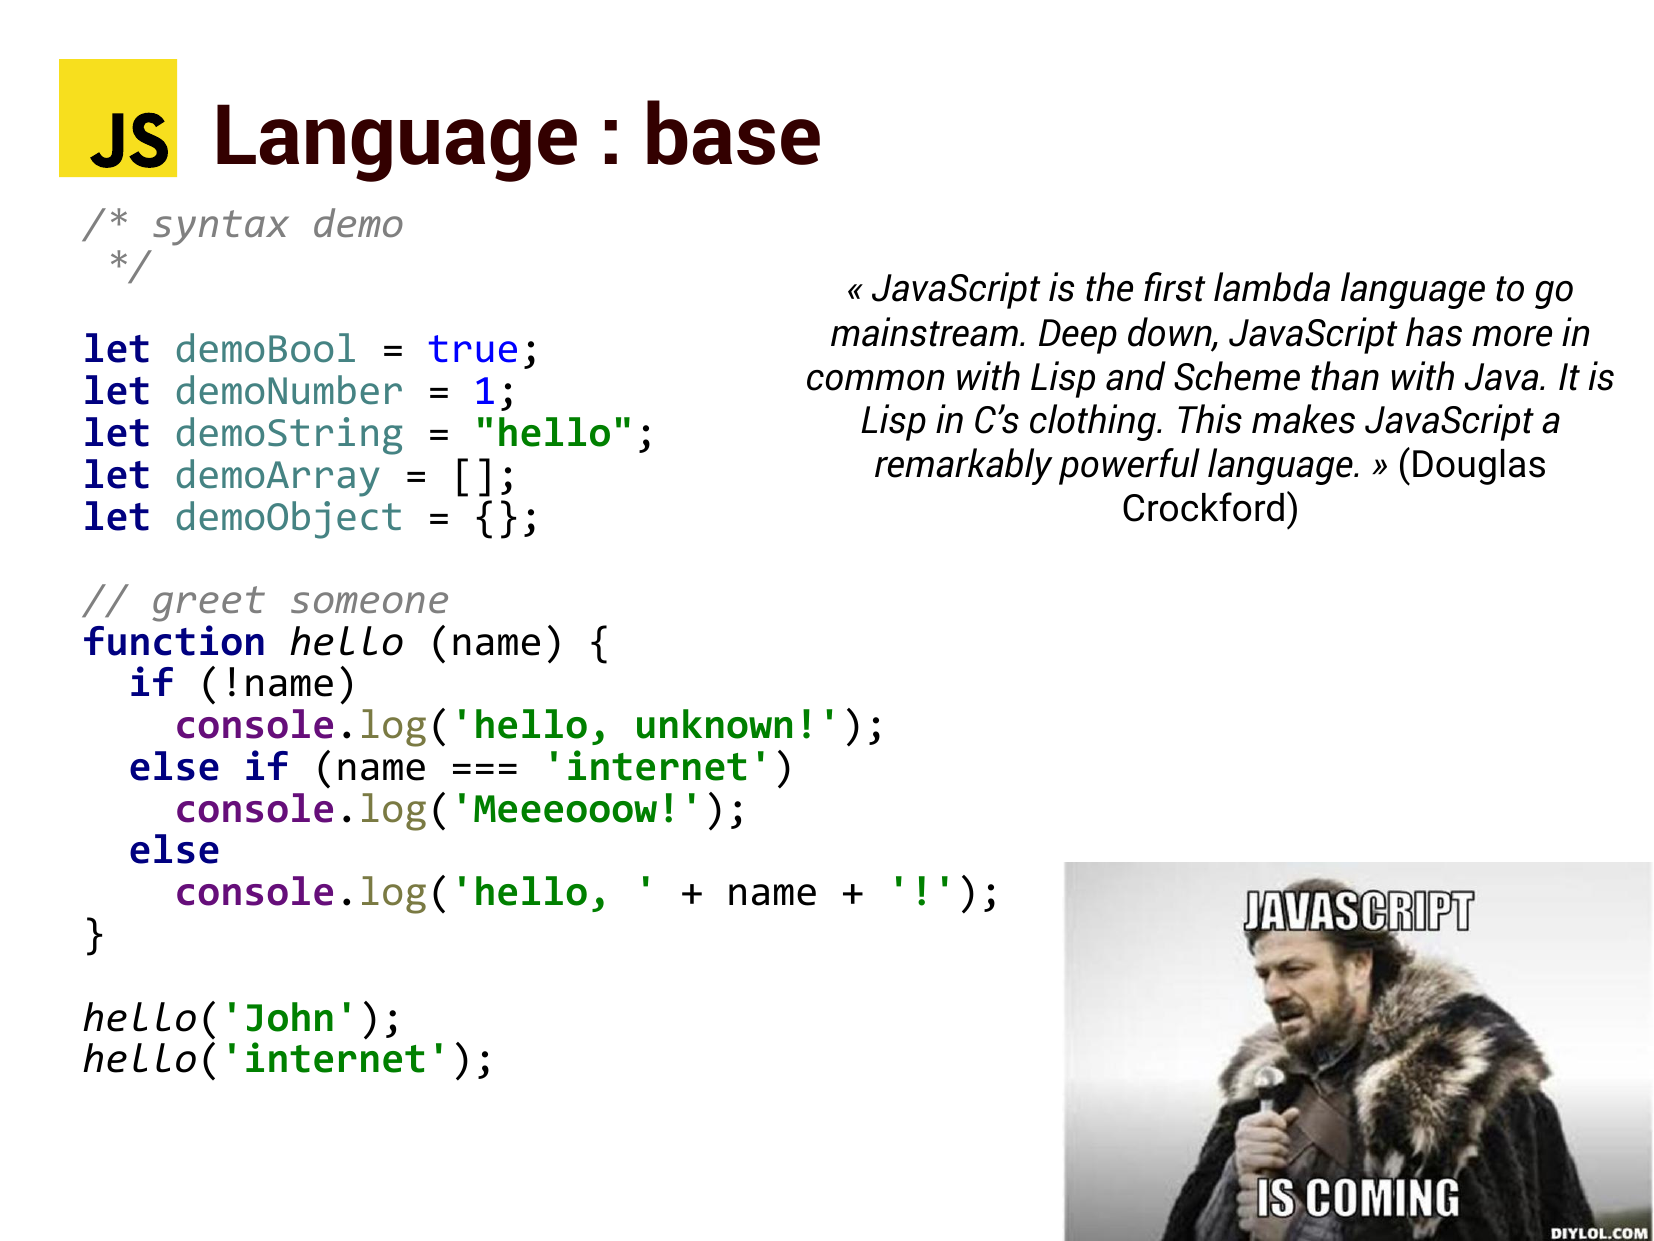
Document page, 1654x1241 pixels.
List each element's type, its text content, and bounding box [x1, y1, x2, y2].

picture [1062, 862, 1654, 1241]
text_box « JavaScript is the first lambda language to go mainstream. Deep down, JavaScript has more in common with Lisp and Scheme than with Java. It is Lisp in C’s clothing. This makes JavaScript a remarkably powerful language. » (Douglas Crockford) [779, 259, 1642, 547]
list /* syntax demo */ let demoBool = true; let demoNumber = 1; let demoString = "hello"; let demoArray = []; let demoObject = {}; // greet someone function hello (name) { if (!name) console.log('hello, unknown!'); else if (name === 'internet') console.log('Meeeooow!'); else console.log('hello, ' + name + '!'); } hello('John'); hello('internet'); [82, 206, 1571, 1237]
title Language : base [194, 72, 1559, 201]
